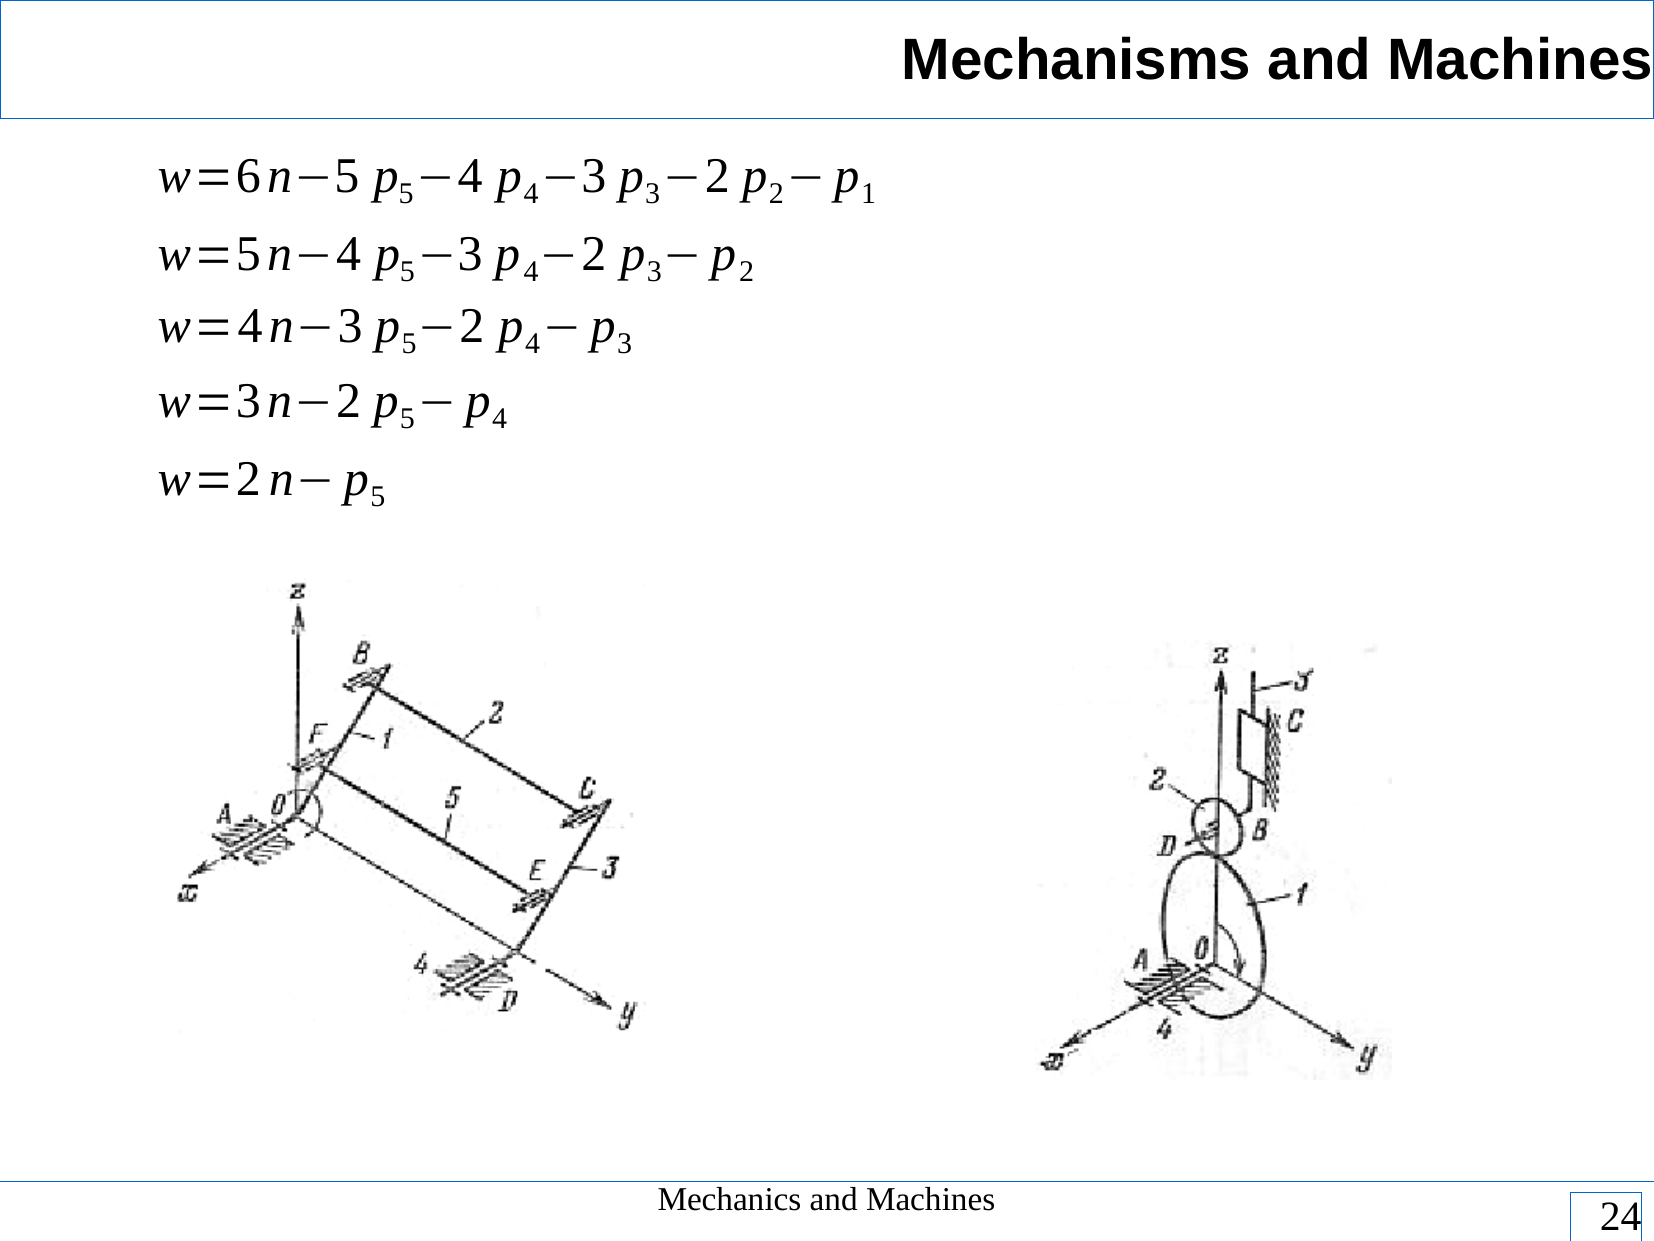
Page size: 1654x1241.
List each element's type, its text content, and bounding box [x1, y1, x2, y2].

picture [173, 577, 646, 1036]
title Mechanisms and Machines [0, 0, 1654, 119]
picture [1035, 640, 1392, 1081]
picture [150, 225, 760, 288]
picture [150, 147, 882, 211]
picture [150, 297, 638, 361]
picture [150, 372, 514, 436]
picture [150, 450, 391, 513]
